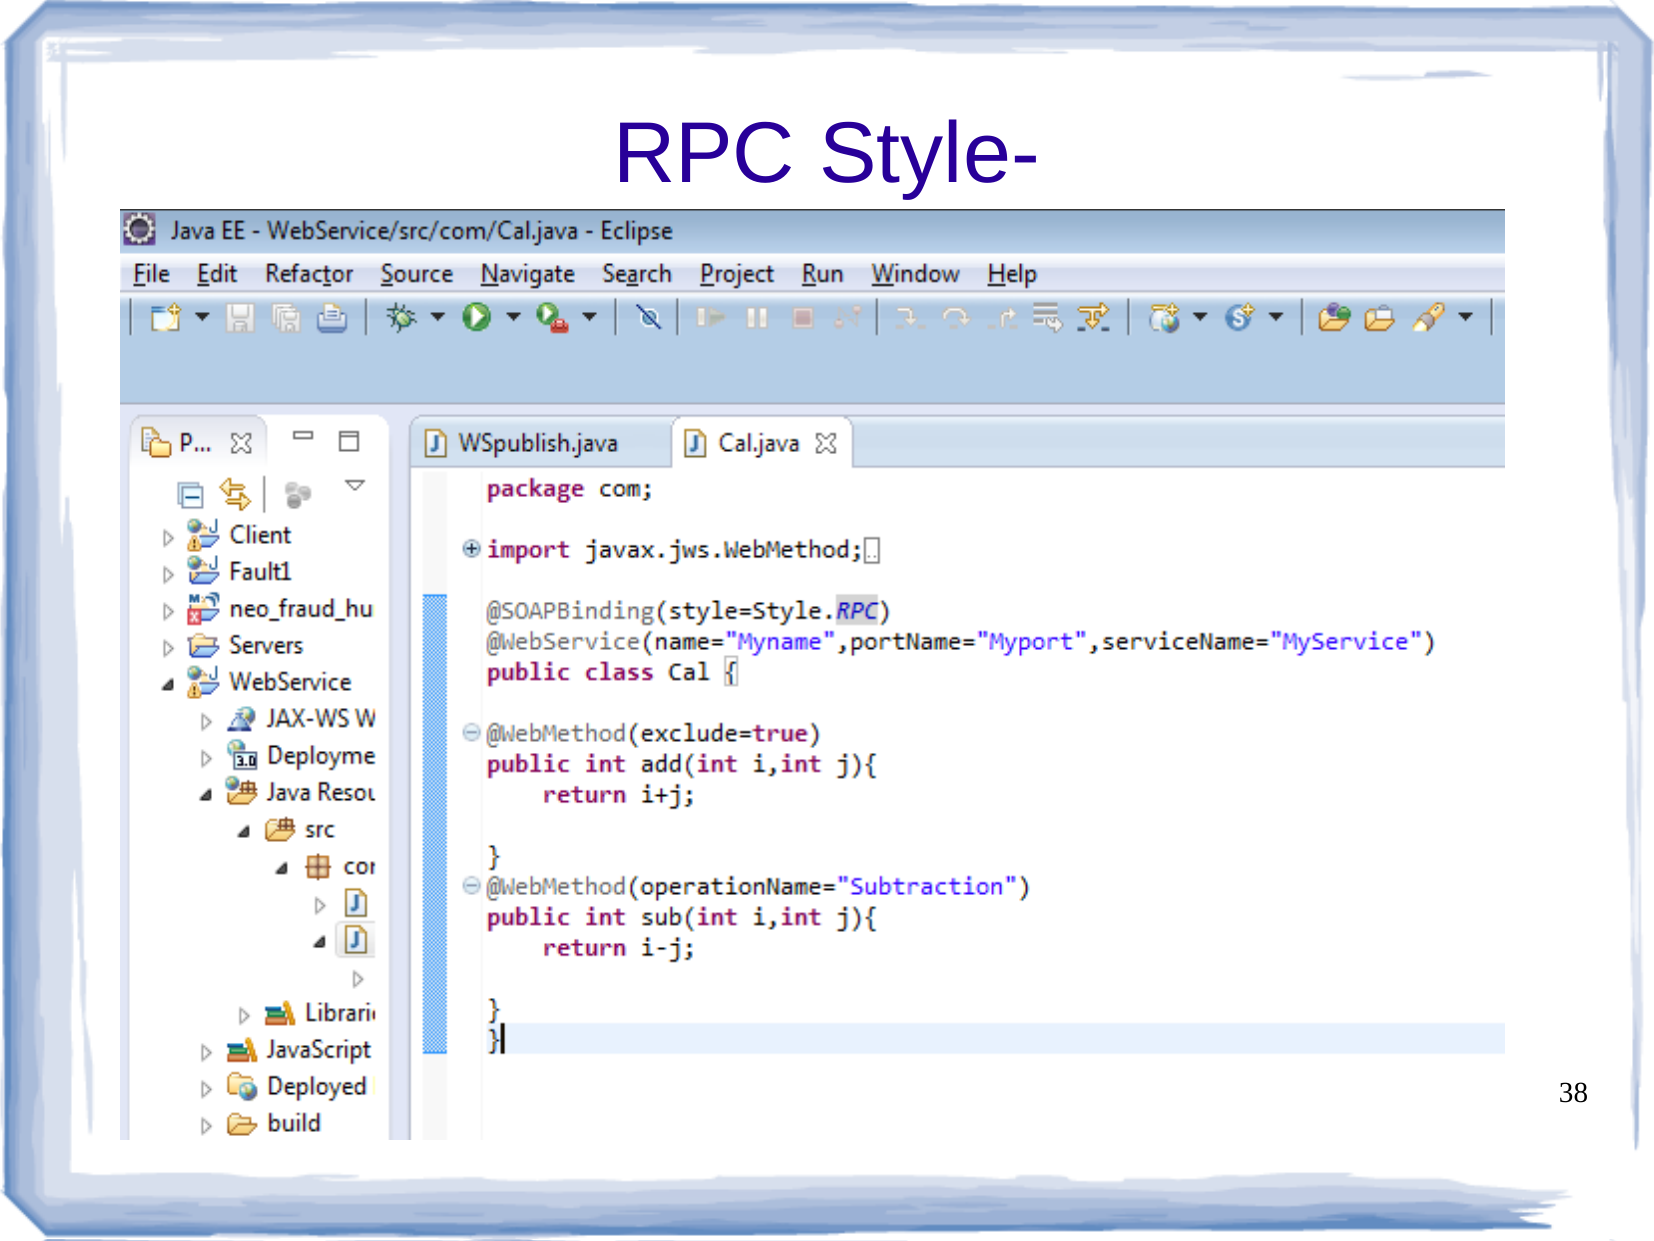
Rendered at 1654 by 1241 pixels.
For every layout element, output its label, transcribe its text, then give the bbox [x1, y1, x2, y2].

picture [0, 0, 1654, 1241]
title RPC Style- [82, 49, 1571, 257]
